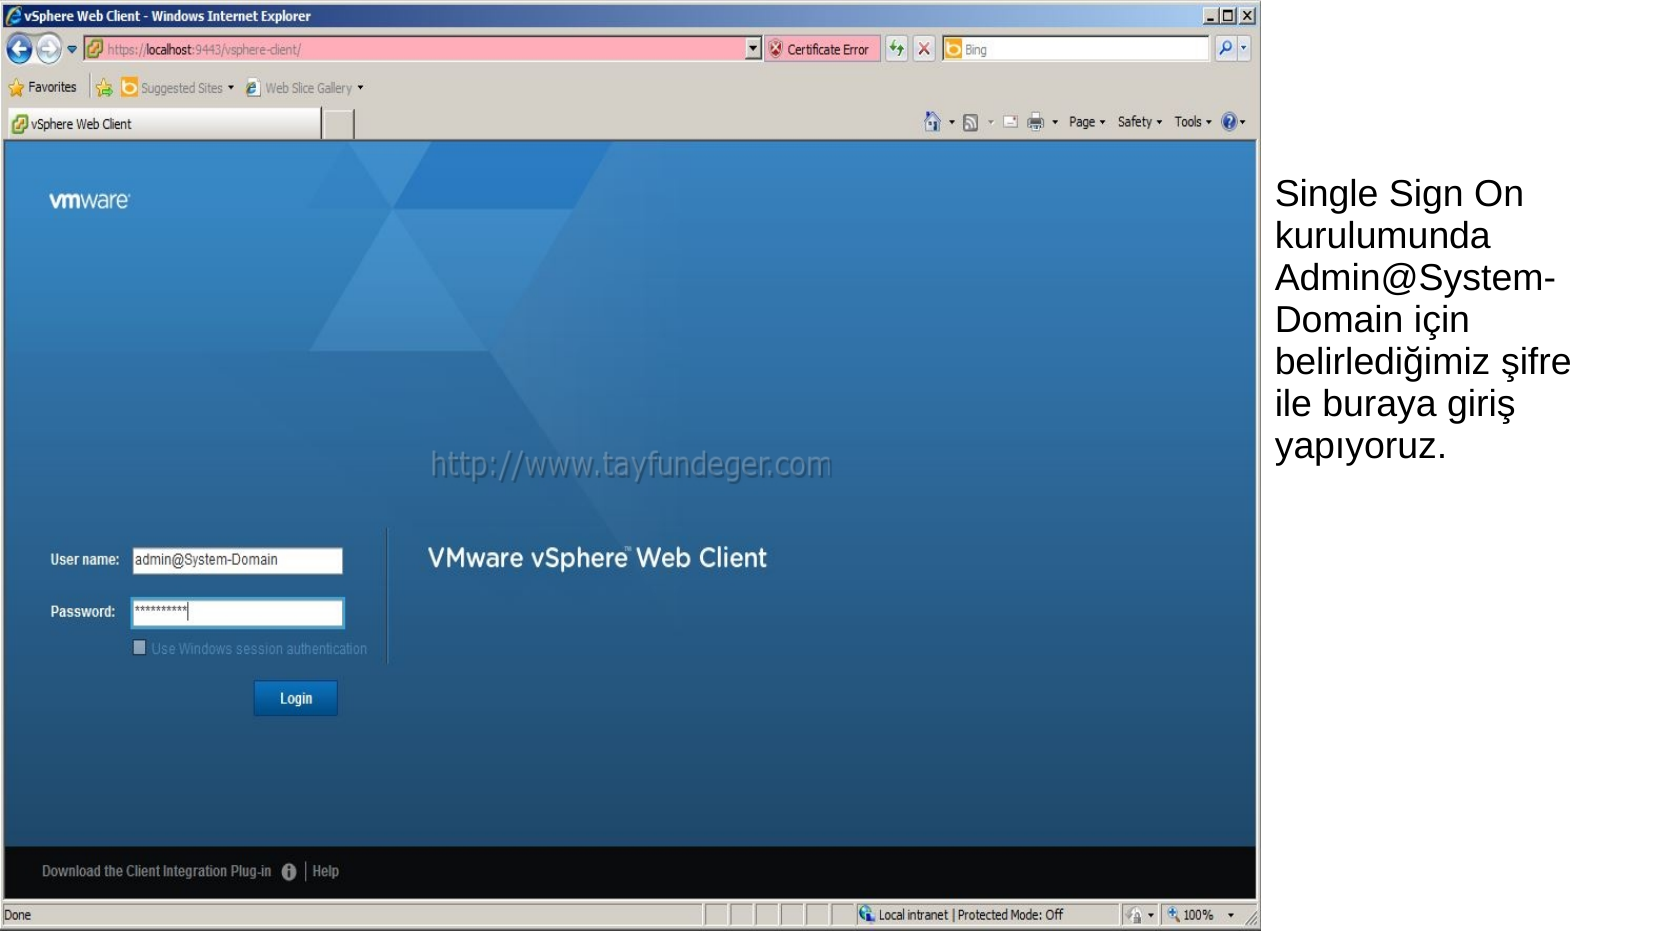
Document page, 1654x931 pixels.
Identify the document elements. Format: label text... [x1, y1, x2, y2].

text_box Single Sign On kurulumunda Admin@System-Domain için belirlediğimiz şifre ile buraya giriş yapıyoruz. [1260, 165, 1617, 803]
picture [0, 0, 1261, 931]
